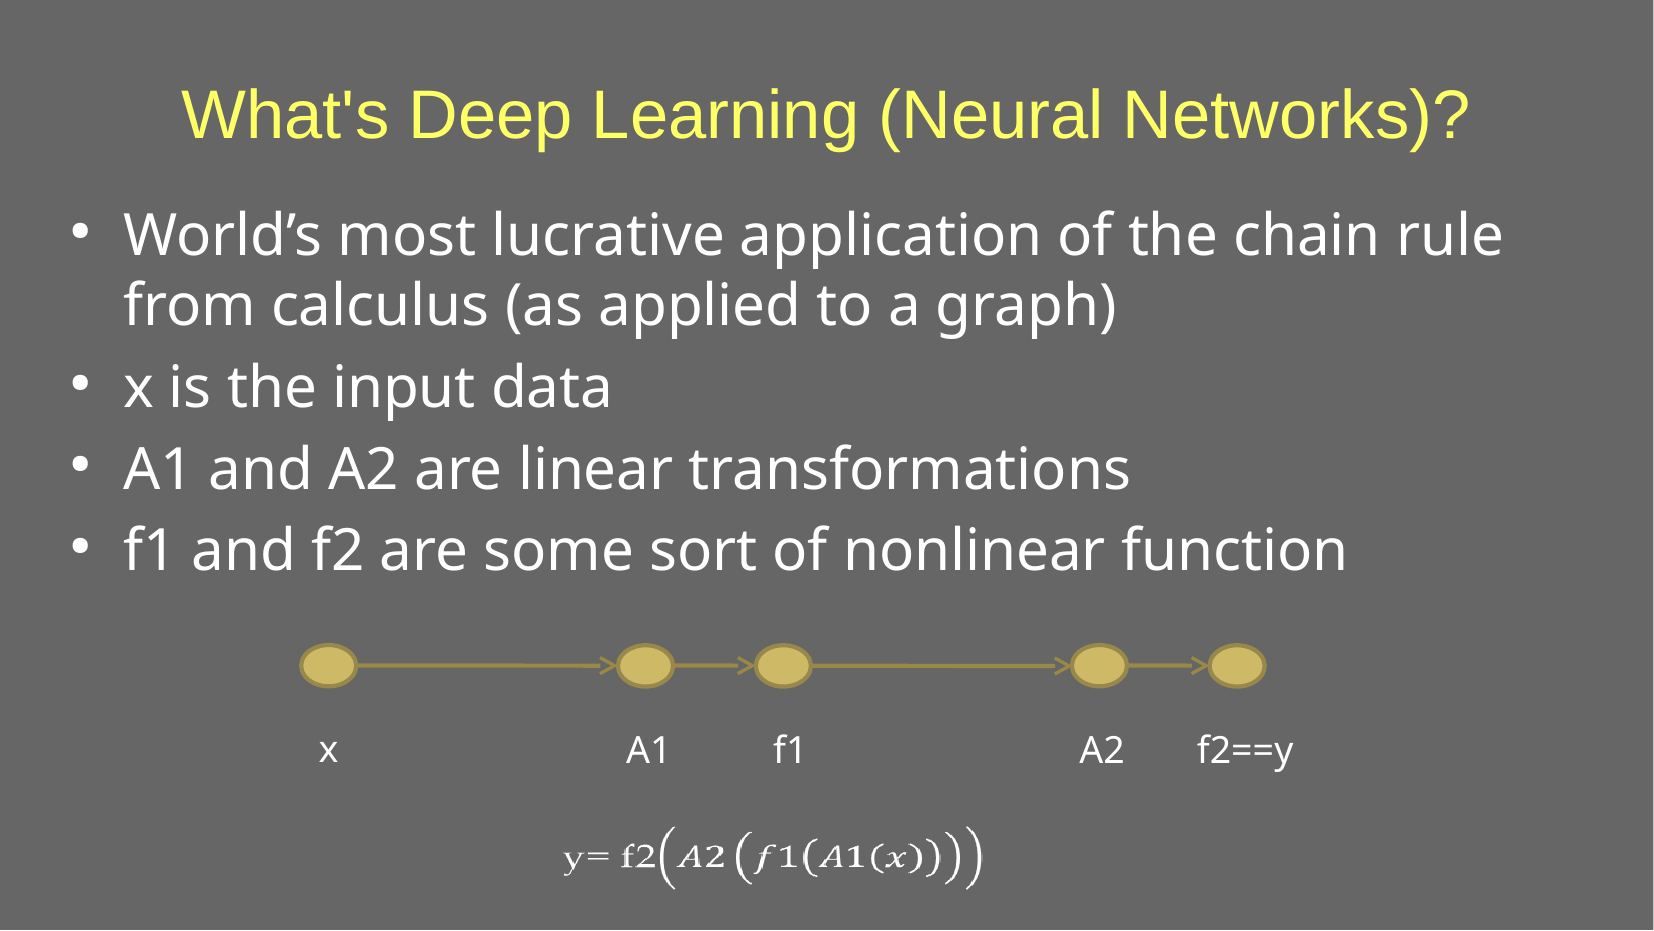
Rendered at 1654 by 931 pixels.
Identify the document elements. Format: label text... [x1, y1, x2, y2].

text_box f1 [758, 718, 823, 779]
text_box [1072, 645, 1127, 687]
text_box f2==y [1182, 718, 1309, 779]
text_box A2 [1064, 718, 1140, 779]
text_box [1209, 645, 1265, 687]
text_box x [303, 717, 354, 778]
text_box A1 [611, 718, 687, 779]
text_box [756, 645, 811, 687]
title What's Deep Learning (Neural Networks)? [82, 76, 1571, 154]
text_box [301, 645, 356, 687]
text_box [521, 816, 1004, 896]
text_box [618, 645, 673, 687]
list World’s most lucrative application of the chain rule from calculus (as applied to a graph) x is the input data A1 and A2 are linear transformations f1 and f2 are some sort of nonlinear function [37, 190, 1526, 829]
